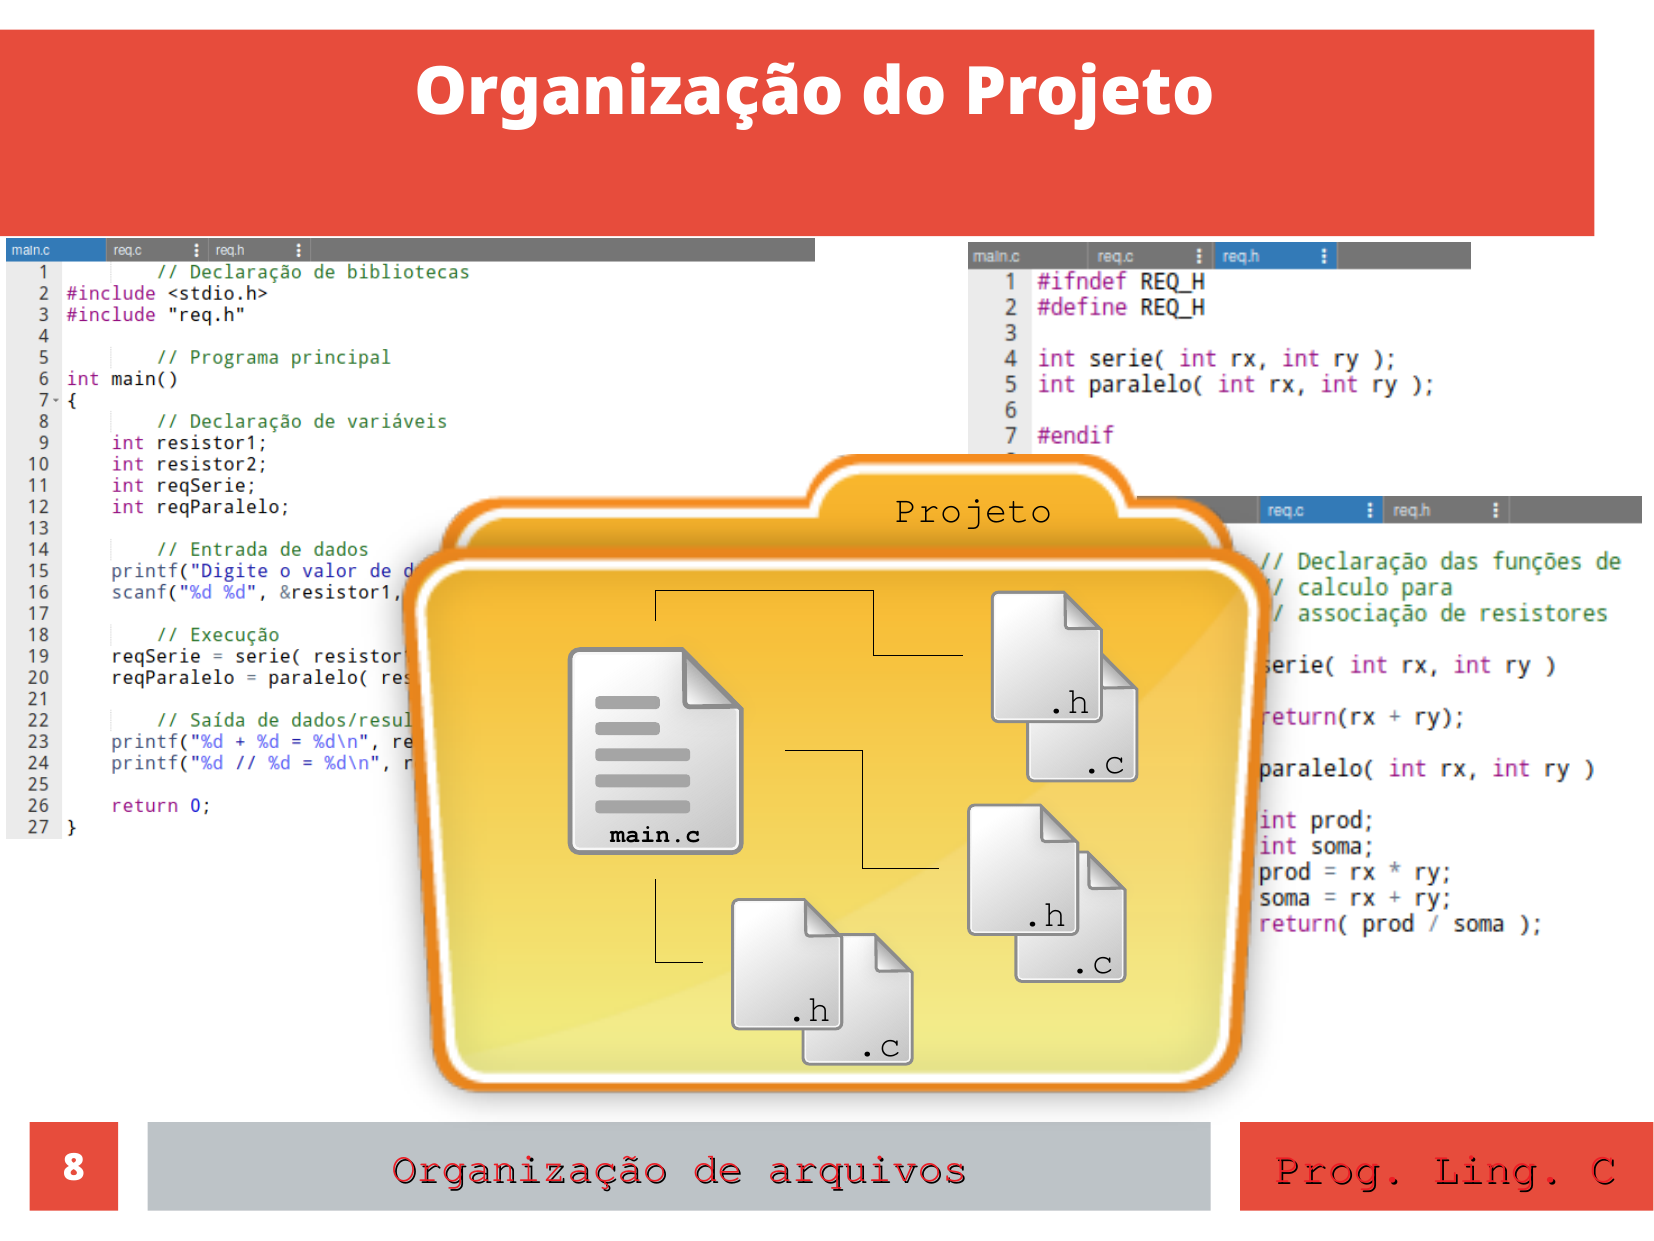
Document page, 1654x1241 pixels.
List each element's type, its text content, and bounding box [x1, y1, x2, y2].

title Organização do Projeto [283, 42, 1347, 225]
picture [6, 238, 1642, 1152]
text_box Organização de arquivos [197, 1133, 1162, 1199]
text_box Prog. Ling. C [1233, 1133, 1654, 1202]
